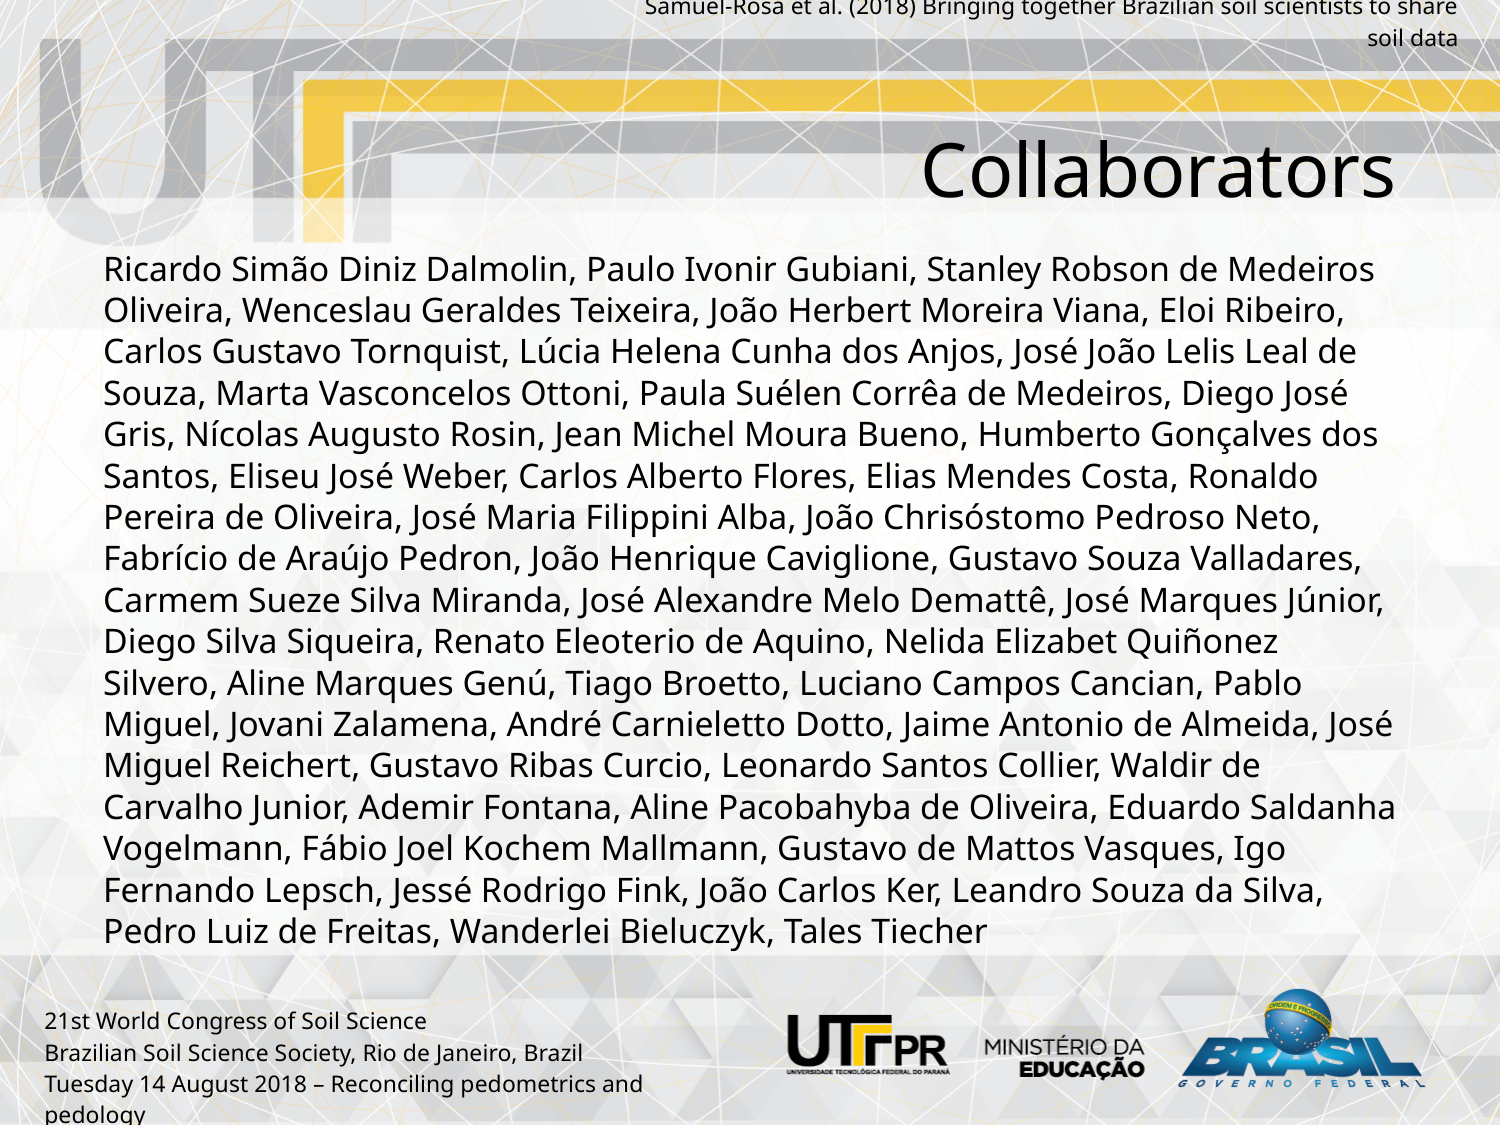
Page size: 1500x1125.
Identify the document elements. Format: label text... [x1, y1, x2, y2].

title Collaborators [103, 59, 1397, 248]
picture [122, 1112, 129, 1122]
picture [48, 1112, 55, 1122]
picture [0, 0, 1500, 1125]
list Ricardo Simão Diniz Dalmolin, Paulo Ivonir Gubiani, Stanley Robson de Medeiros Oliveira, Wenceslau Geraldes Teixeira, João Herbert Moreira Viana, Eloi Ribeiro, Carlos Gustavo Tornquist, Lúcia Helena Cunha dos Anjos, José João Lelis Leal de Souza, Marta Vasconcelos Ottoni, Paula Suélen Corrêa de Medeiros, Diego José Gris, Nícolas Augusto Rosin, Jean Michel Moura Bueno, Humberto Gonçalves dos Santos, Eliseu José Weber, Carlos Alberto Flores, Elias Mendes Costa, Ronaldo Pereira de Oliveira, José Maria Filippini Alba, João Chrisóstomo Pedroso Neto, Fabrício de Araújo Pedron, João Henrique Caviglione, Gustavo Souza Valladares, Carmem Sueze Silva Miranda, José Alexandre Melo Demattê, José Marques Júnior, Diego Silva Siqueira, Renato Eleoterio de Aquino, Nelida Elizabet Quiñonez Silvero, Aline Marques Genú, Tiago Broetto, Luciano Campos Cancian, Pablo Miguel, Jovani Zalamena, André Carnieletto Dotto, Jaime Antonio de Almeida, José Miguel Reichert, Gustavo Ribas Curcio, Leonardo Santos Collier, Waldir de Carvalho Junior, Ademir Fontana, Aline Pacobahyba de Oliveira, Eduardo Saldanha Vogelmann, Fábio Joel Kochem Mallmann, Gustavo de Mattos Vasques, Igo Fernando Lepsch, Jessé Rodrigo Fink, João Carlos Ker, Leandro Souza da Silva, Pedro Luiz de Freitas, Wanderlei Bieluczyk, Tales Tiecher [103, 248, 1397, 962]
text_box Samuel-Rosa et al. (2018) Bringing together Brazilian soil scientists to share soil data [602, 0, 1459, 50]
text_box 21st World Congress of Soil Science Brazilian Soil Science Society, Rio de Janeiro, Brazil Tuesday 14 August 2018 – Reconciling pedometrics and pedology [29, 998, 751, 1105]
